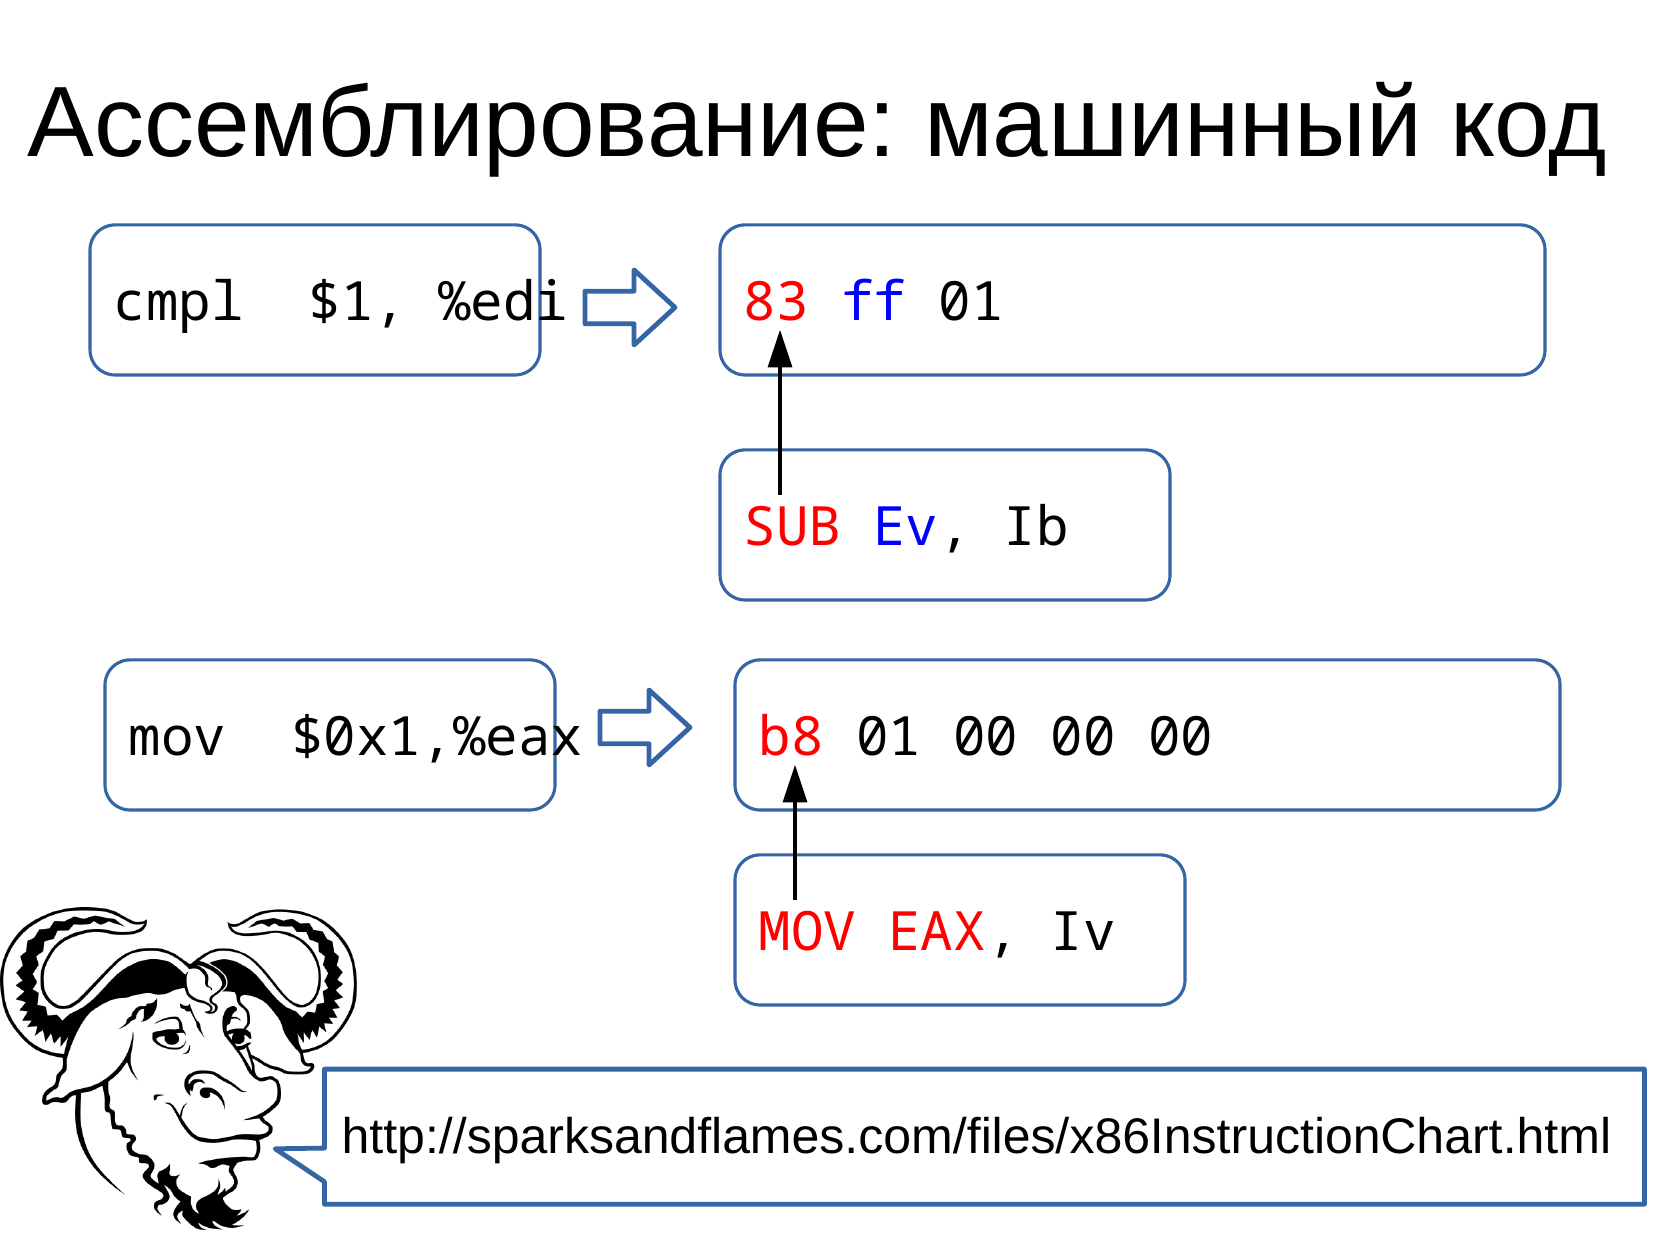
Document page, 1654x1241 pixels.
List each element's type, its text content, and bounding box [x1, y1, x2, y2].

text_box mov $0x1,%eax [105, 659, 556, 811]
picture [0, 907, 357, 1231]
title Ассемблирование: машинный код [15, 17, 1621, 226]
text_box [585, 269, 676, 346]
text_box b8 01 00 00 00 [735, 659, 1561, 811]
text_box 83 ff 01 [720, 224, 1546, 376]
text_box http://sparksandflames.com/files/x86InstructionChart.html [275, 1069, 1645, 1205]
text_box cmpl $1, %edi [90, 224, 541, 376]
text_box SUB Ev, Ib [720, 449, 1171, 601]
text_box MOV EAX, Iv [735, 854, 1186, 1006]
text_box [600, 689, 691, 766]
